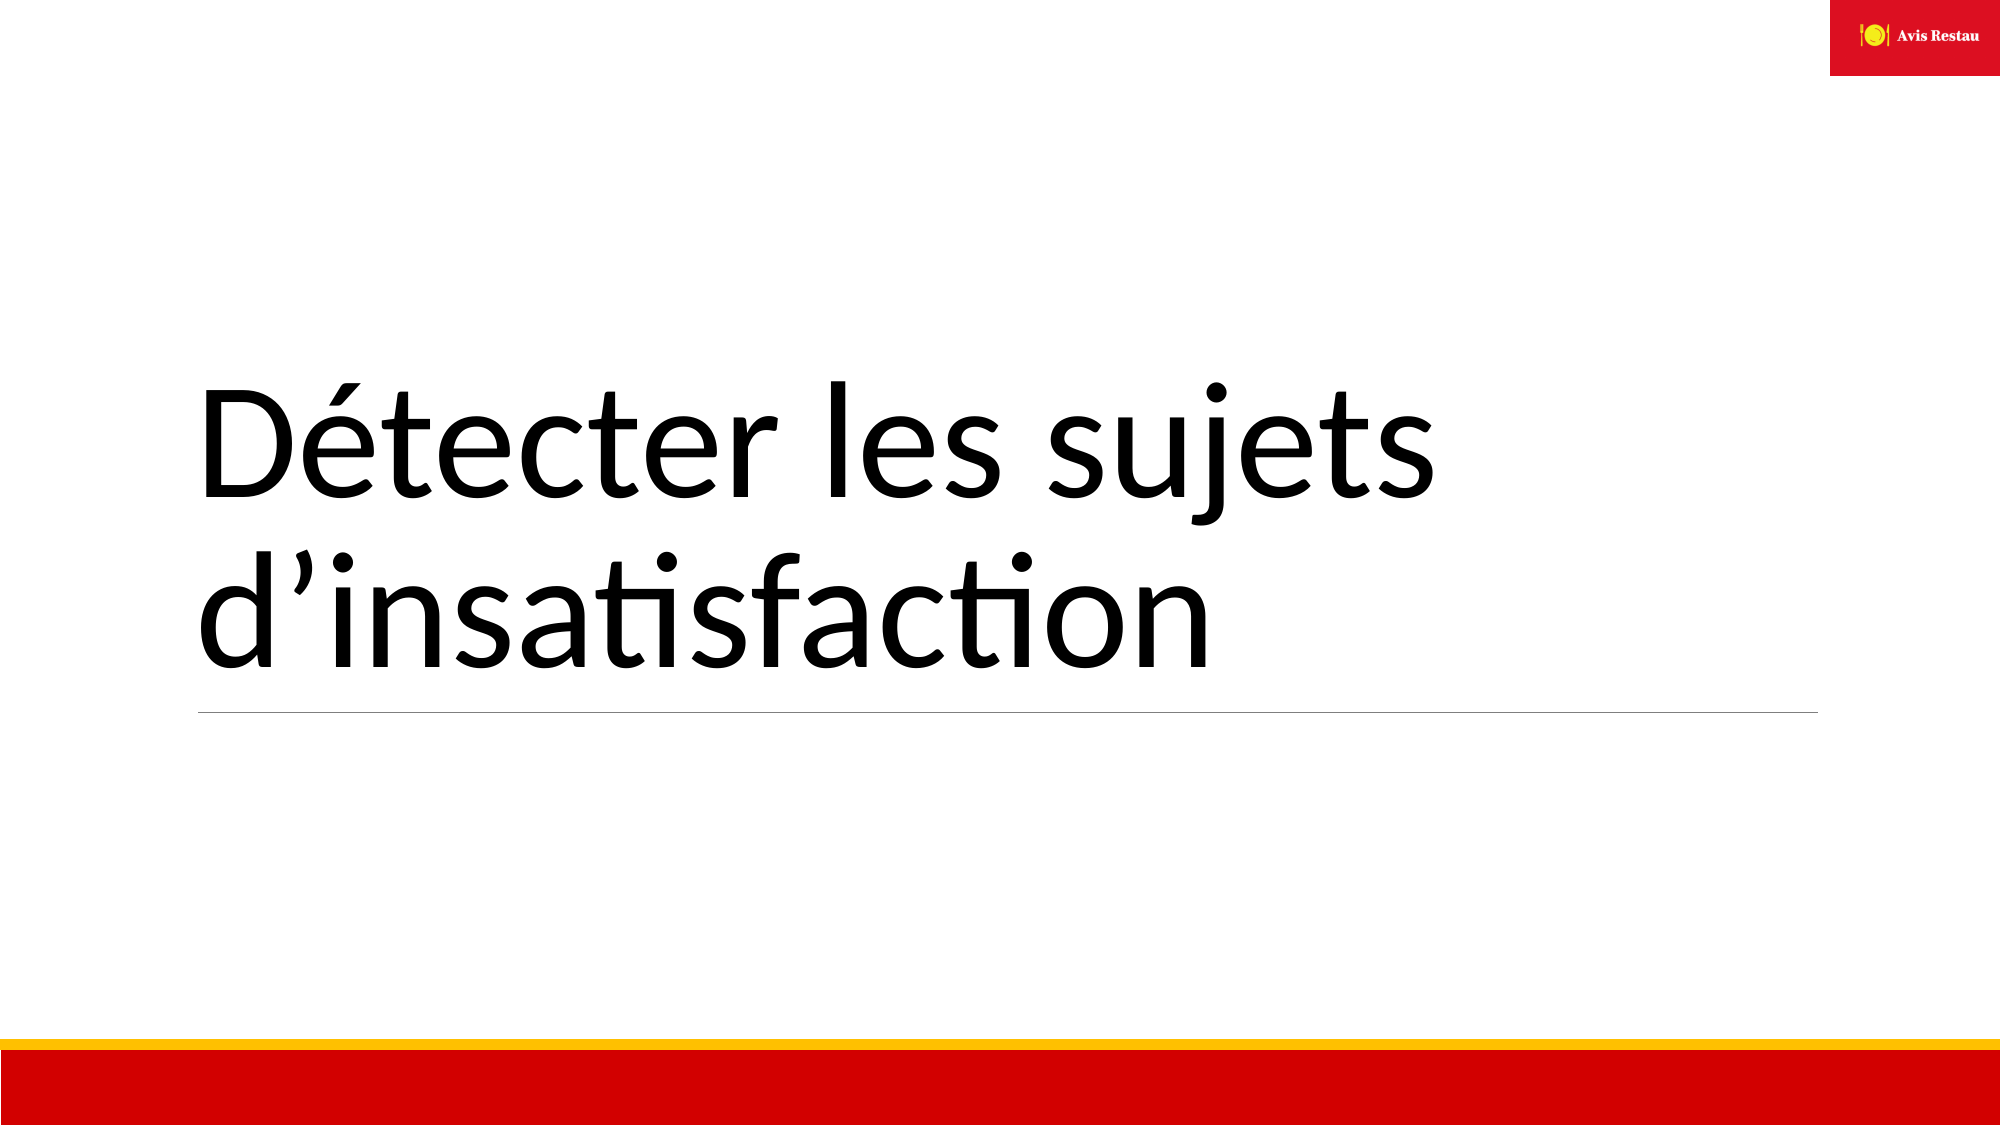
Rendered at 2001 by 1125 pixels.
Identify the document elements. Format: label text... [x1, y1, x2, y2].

picture [1830, 0, 2000, 76]
title Détecter les sujets d’insatisfaction [180, 124, 1831, 710]
